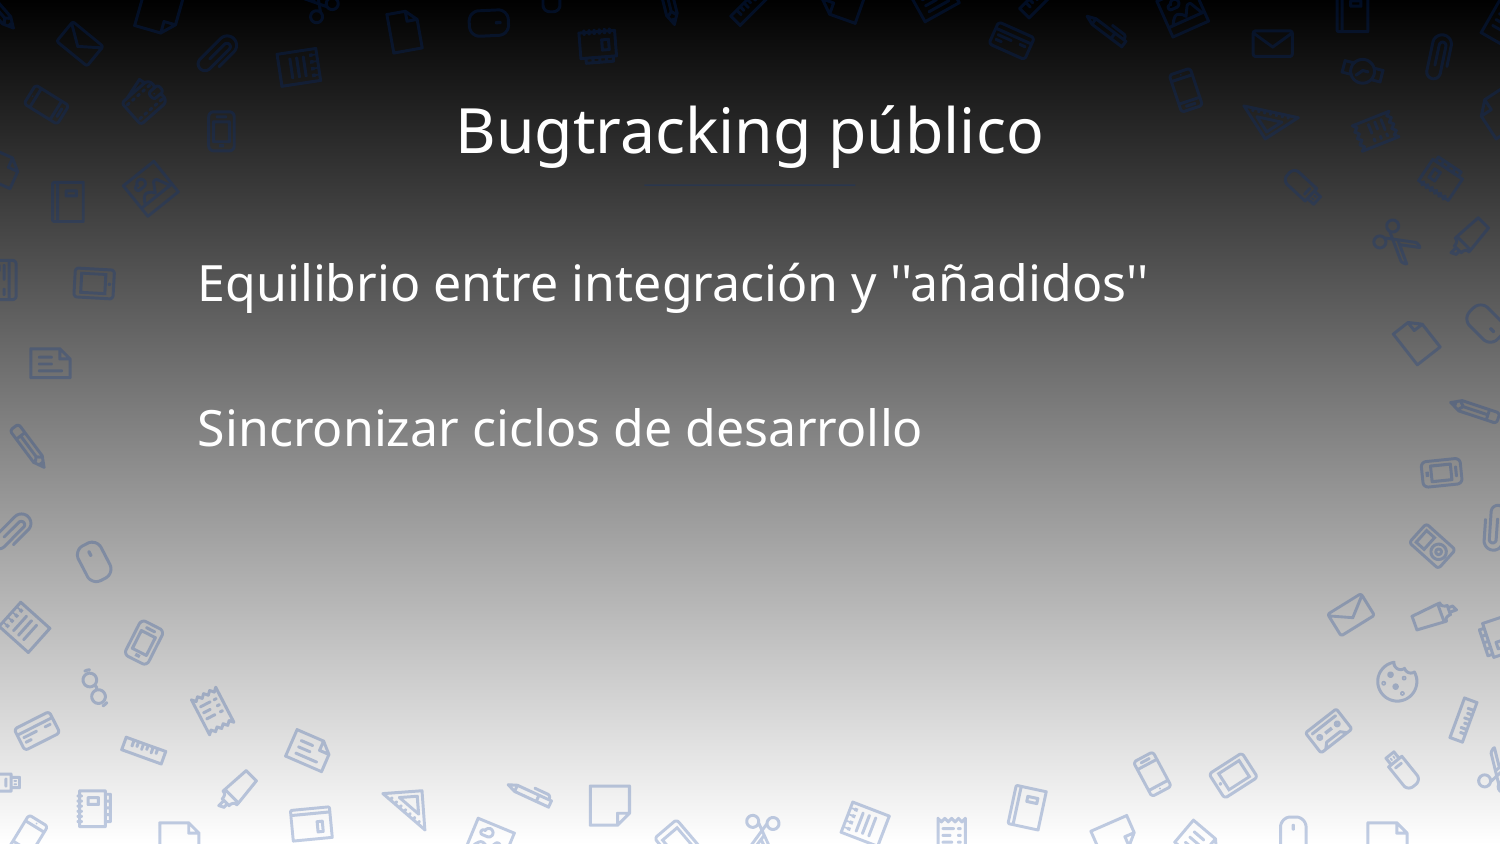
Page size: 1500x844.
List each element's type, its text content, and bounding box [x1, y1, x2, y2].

title Bugtracking público [182, 58, 1318, 182]
list Equilibrio entre integración y ''añadidos'' Sincronizar ciclos de desarrollo [182, 236, 1318, 778]
